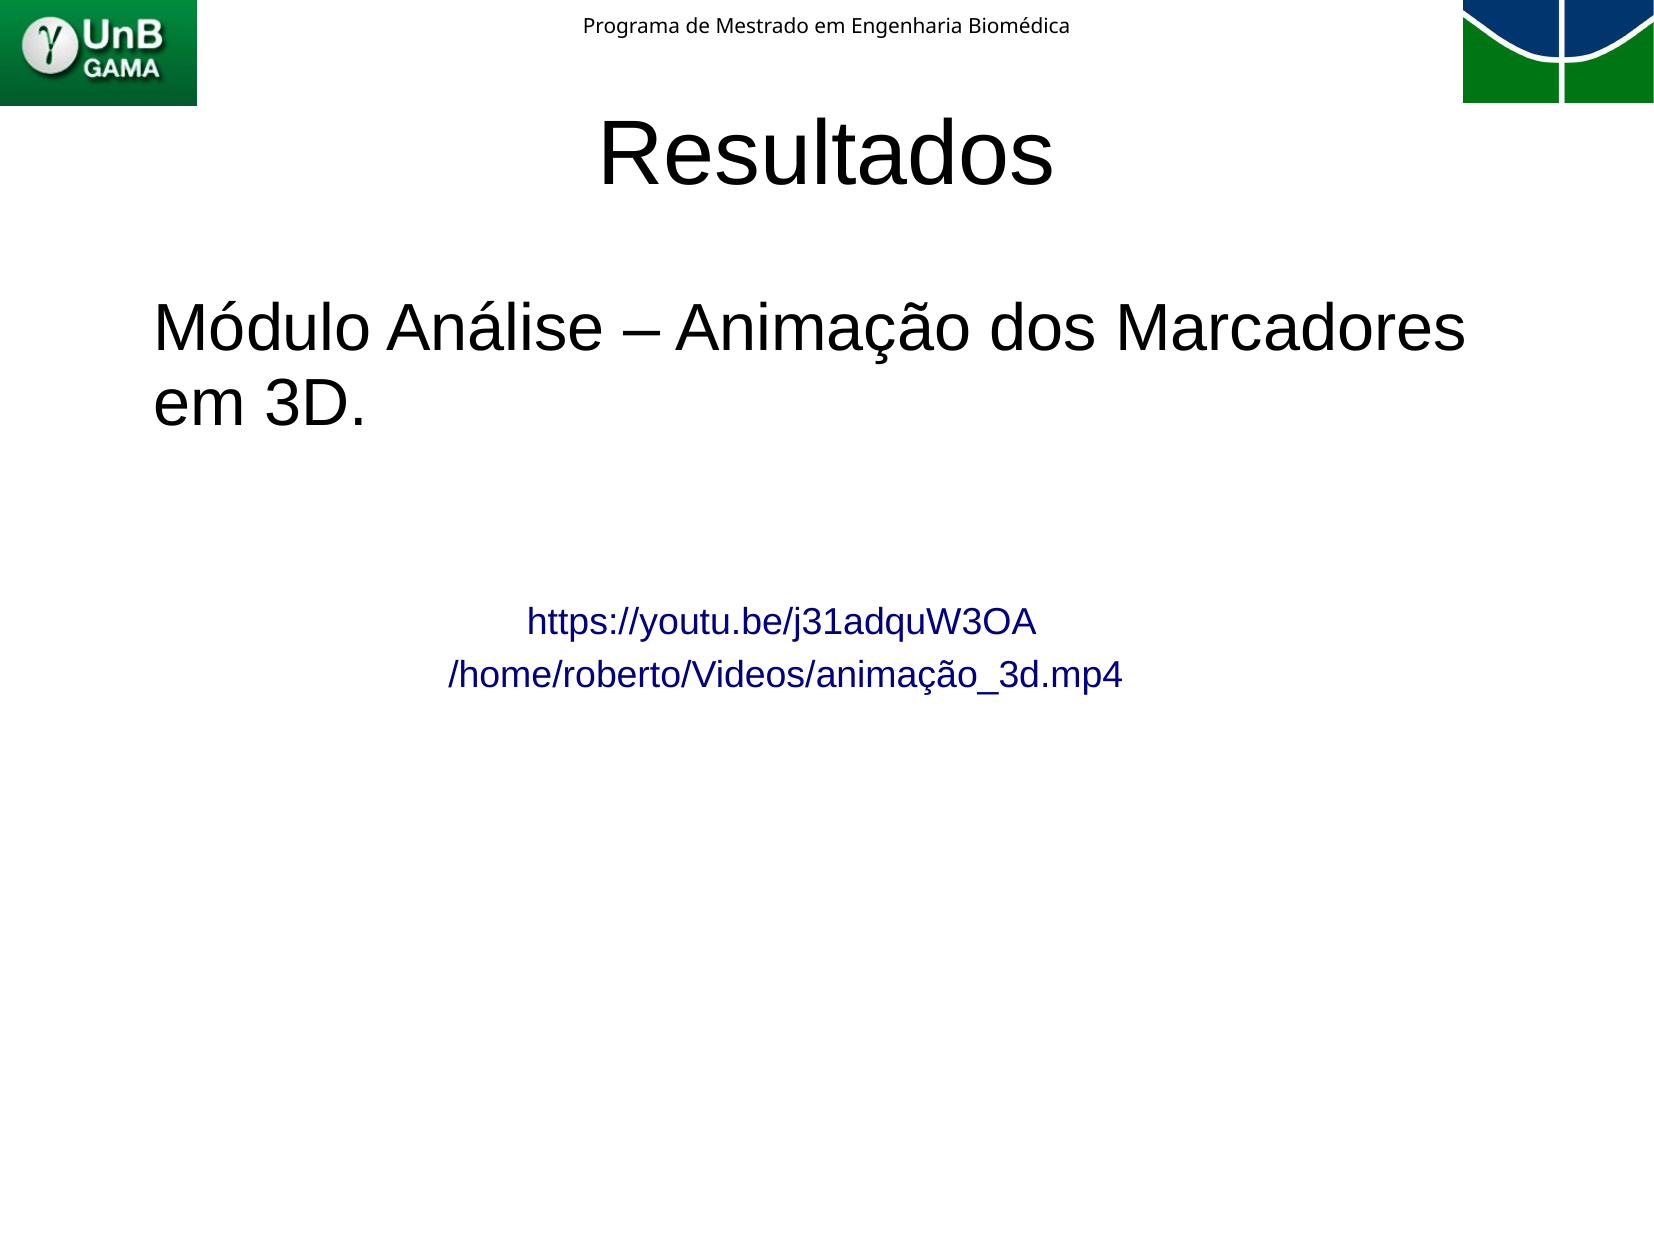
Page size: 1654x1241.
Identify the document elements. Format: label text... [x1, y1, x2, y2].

title Resultados [82, 49, 1571, 257]
picture [0, 0, 197, 106]
text_box https://youtu.be/j31adquW3OA [512, 592, 1145, 645]
text_box /home/roberto/Videos/animação_3d.mp4 [433, 645, 1253, 717]
picture [1463, 0, 1654, 103]
list Módulo Análise – Animação dos Marcadores em 3D. [82, 290, 1571, 1010]
